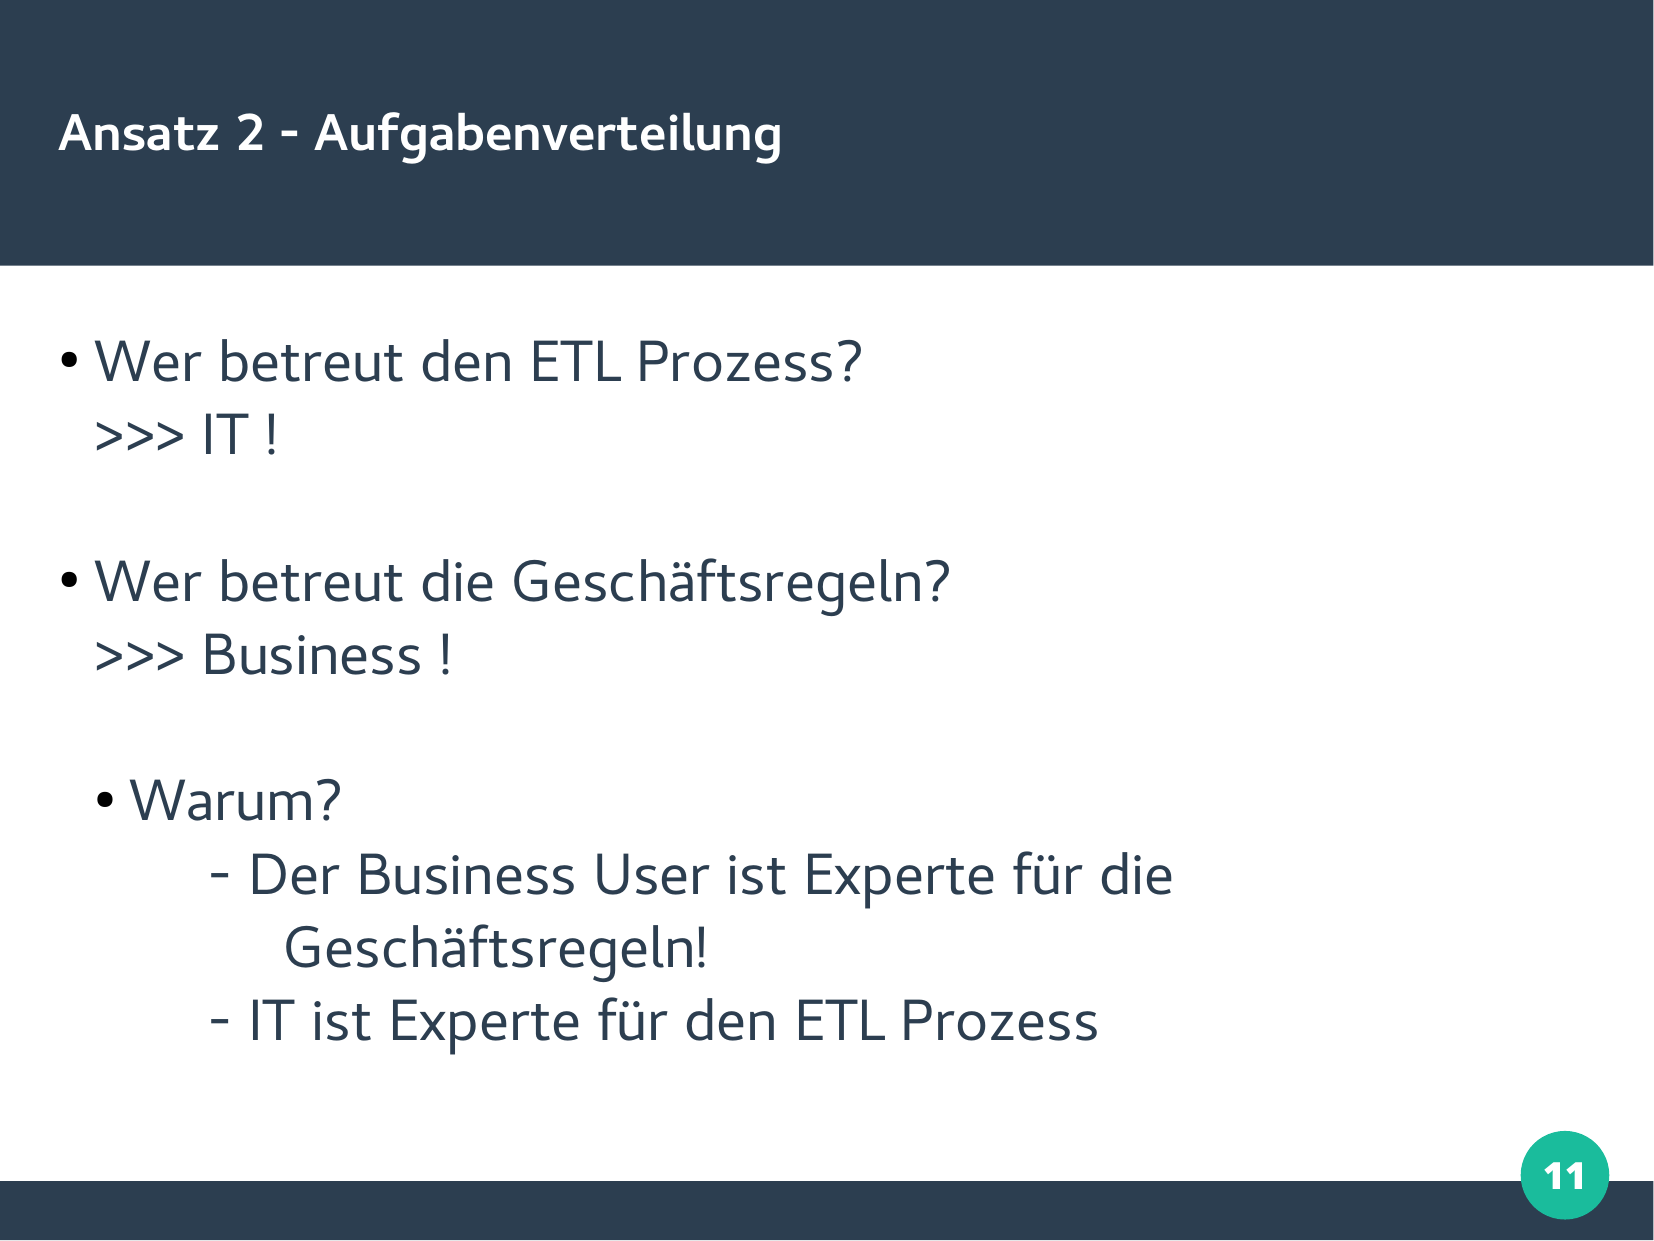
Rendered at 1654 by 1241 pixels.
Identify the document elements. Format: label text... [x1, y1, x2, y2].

title Ansatz 2 - Aufgabenverteilung [59, 59, 1595, 207]
subtitle Wer betreut den ETL Prozess? >>> IT ! Wer betreut die Geschäftsregeln? >>> Business ! Warum? - Der Business User ist Experte für die Geschäftsregeln! - IT ist Experte für den ETL Prozess [59, 324, 1565, 1145]
